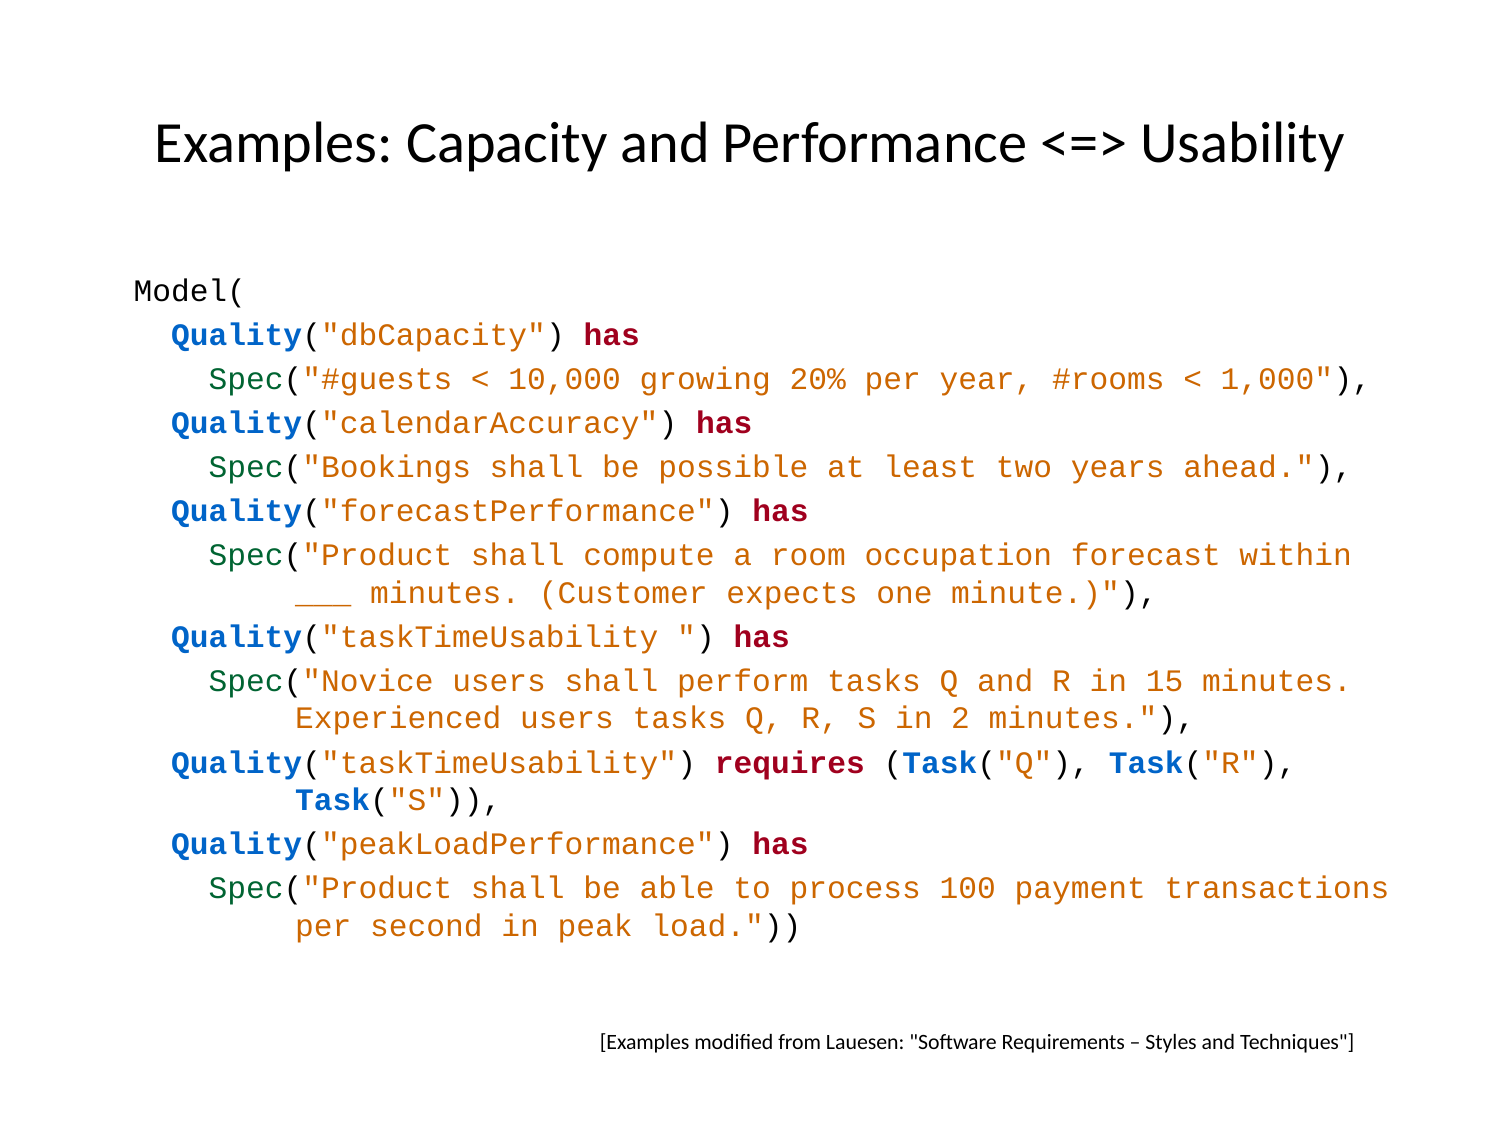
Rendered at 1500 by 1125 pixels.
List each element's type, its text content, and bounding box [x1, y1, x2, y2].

list Model( Quality("dbCapacity") has Spec("#guests < 10,000 growing 20% per year, #rooms < 1,000"), Quality("calendarAccuracy") has Spec("Bookings shall be possible at least two years ahead."), Quality("forecastPerformance") has Spec("Product shall compute a room occupation forecast within ___ minutes. (Customer expects one minute.)"), Quality("taskTimeUsability ") has Spec("Novice users shall perform tasks Q and R in 15 minutes. Experienced users tasks Q, R, S in 2 minutes."), Quality("taskTimeUsability") requires (Task("Q"), Task("R"), Task("S")), Quality("peakLoadPerformance") has Spec("Product shall be able to process 100 payment transactions per second in peak load.")) [118, 262, 1407, 1005]
title Examples: Capacity and Performance <=> Usability [75, 45, 1425, 233]
text_box [Examples modified from Lauesen: "Software Requirements – Styles and Techniques"] [584, 1019, 1401, 1061]
